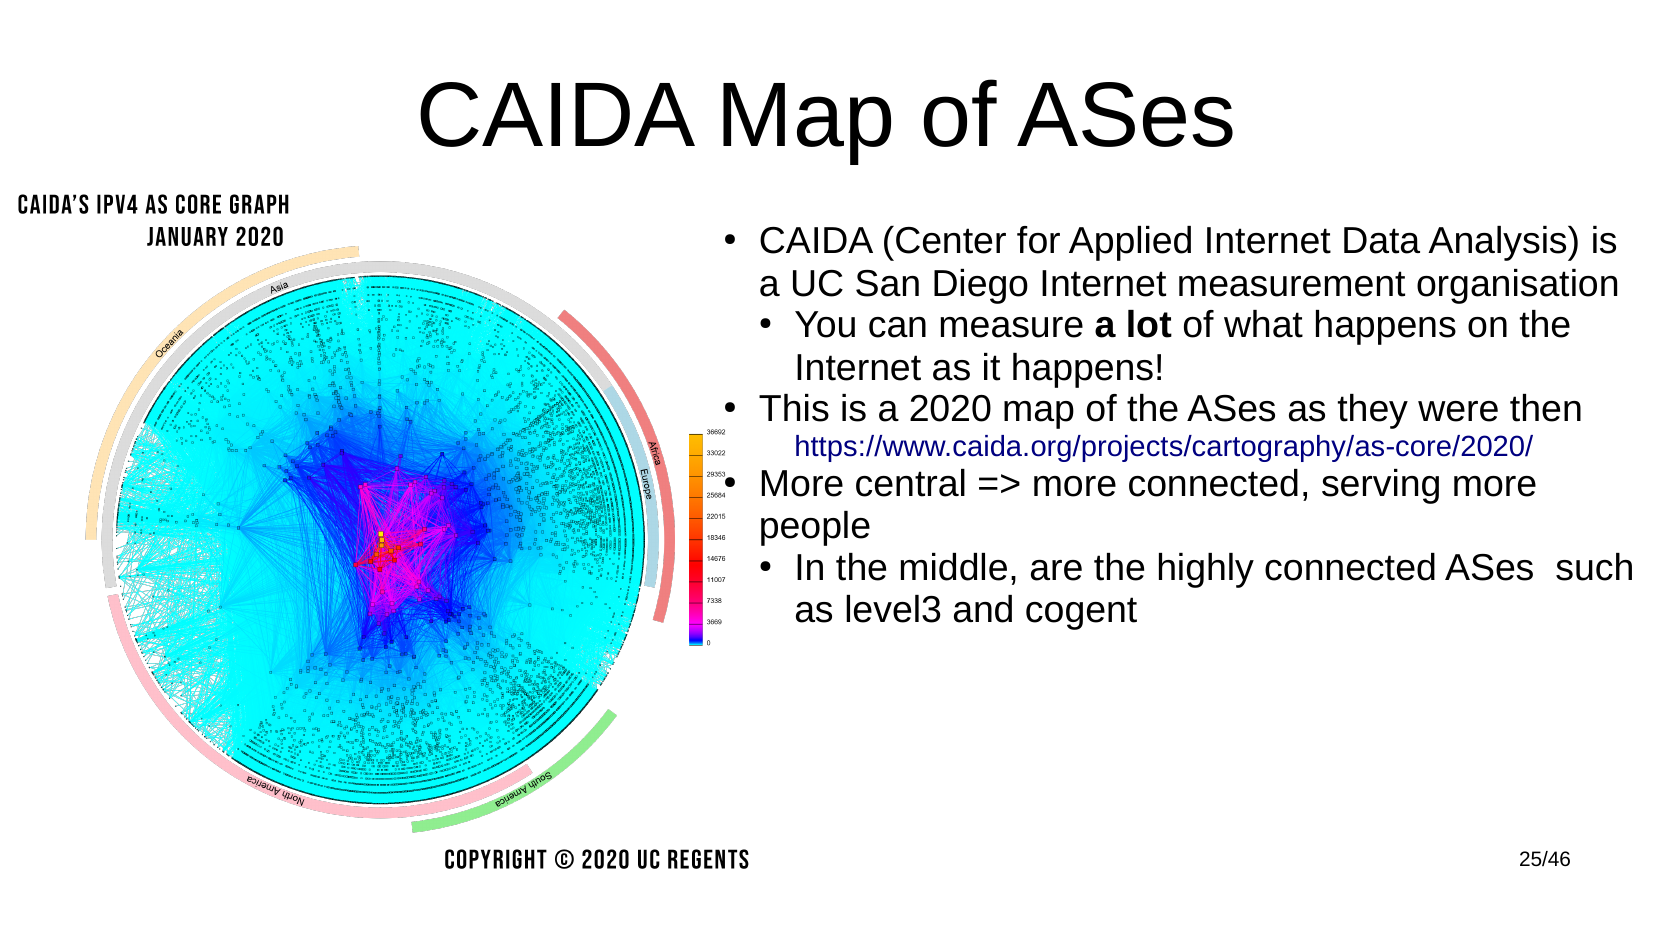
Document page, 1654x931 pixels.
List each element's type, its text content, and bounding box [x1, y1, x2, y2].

picture [0, 165, 759, 875]
text_box CAIDA (Center for Applied Internet Data Analysis) is a UC San Diego Internet measurement organisation You can measure a lot of what happens on the Internet as it happens! This is a 2020 map of the ASes as they were then https://www.caida.org/projects/cartography/as-core/2020/ More central => more connected, serving more people In the middle, are the highly connected ASes such as level3 and cogent [759, 212, 1654, 815]
title CAIDA Map of ASes [82, 37, 1571, 193]
